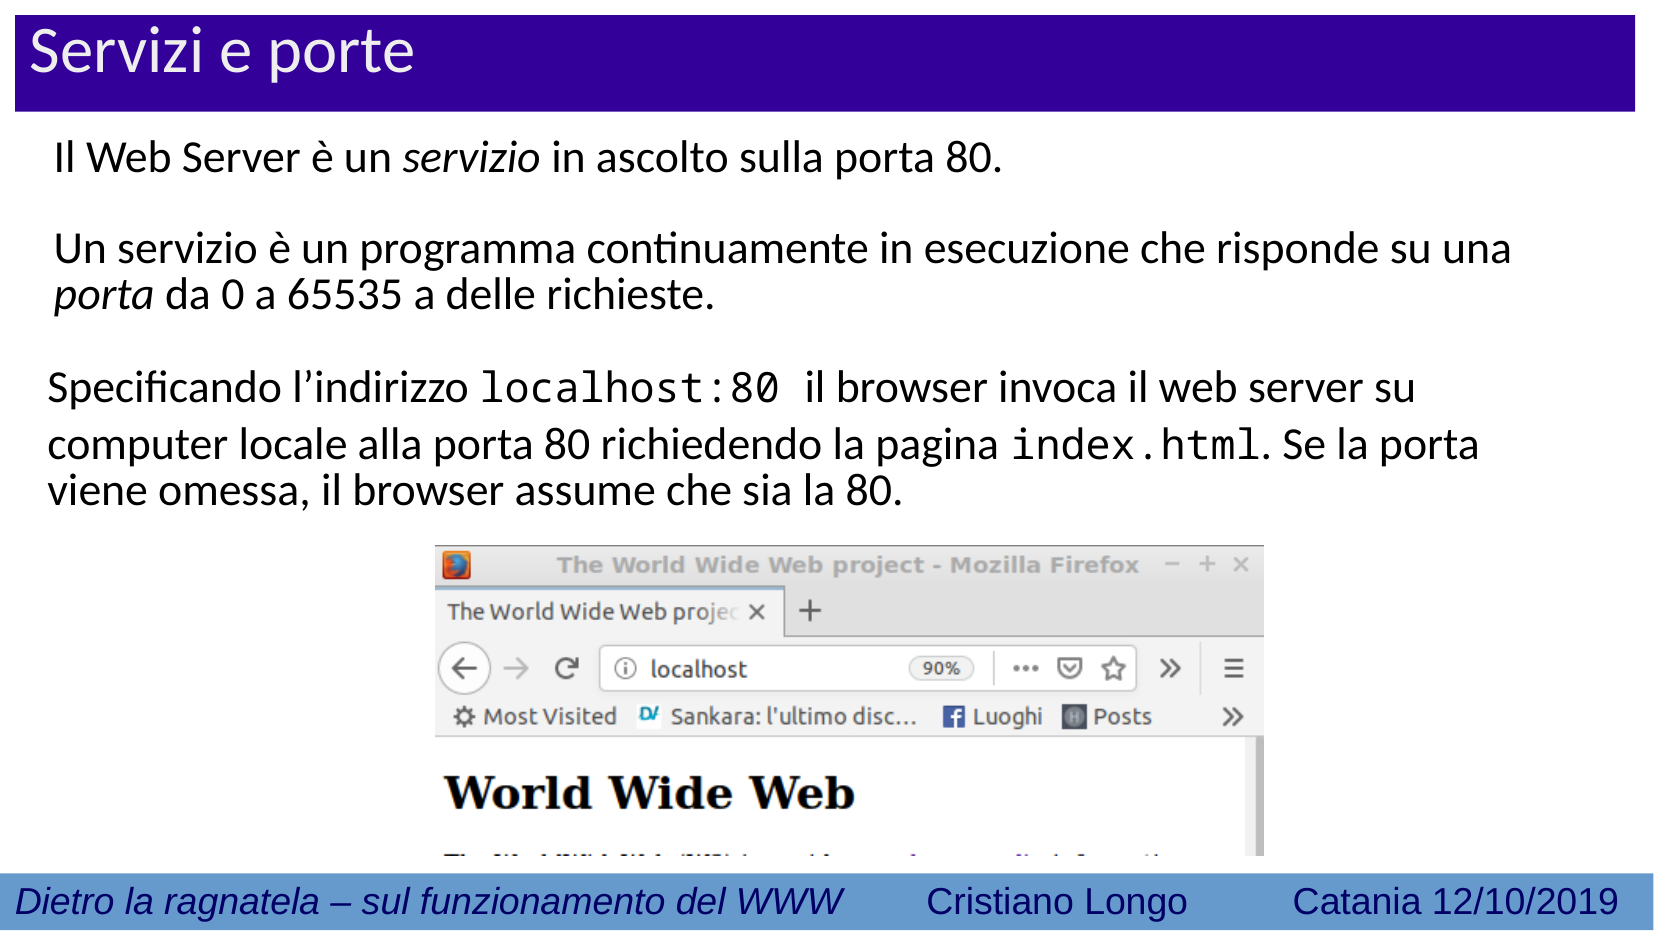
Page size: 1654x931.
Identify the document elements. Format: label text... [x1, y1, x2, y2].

text_box Il Web Server è un servizio in ascolto sulla porta 80. Un servizio è un programma continuamente in esecuzione che risponde su una porta da 0 a 65535 a delle richieste. [38, 130, 1627, 342]
text_box Specificando l’indirizzo localhost:80 il browser invoca il web server su computer locale alla porta 80 richiedendo la pagina index.html. Se la porta viene omessa, il browser assume che sia la 80. [32, 350, 1580, 503]
text_box Dietro la ragnatela – sul funzionamento del WWW Cristiano Longo Catania 12/10/2019 [0, 873, 1654, 931]
picture [435, 545, 1264, 856]
text_box Servizi e porte [15, 15, 1636, 112]
